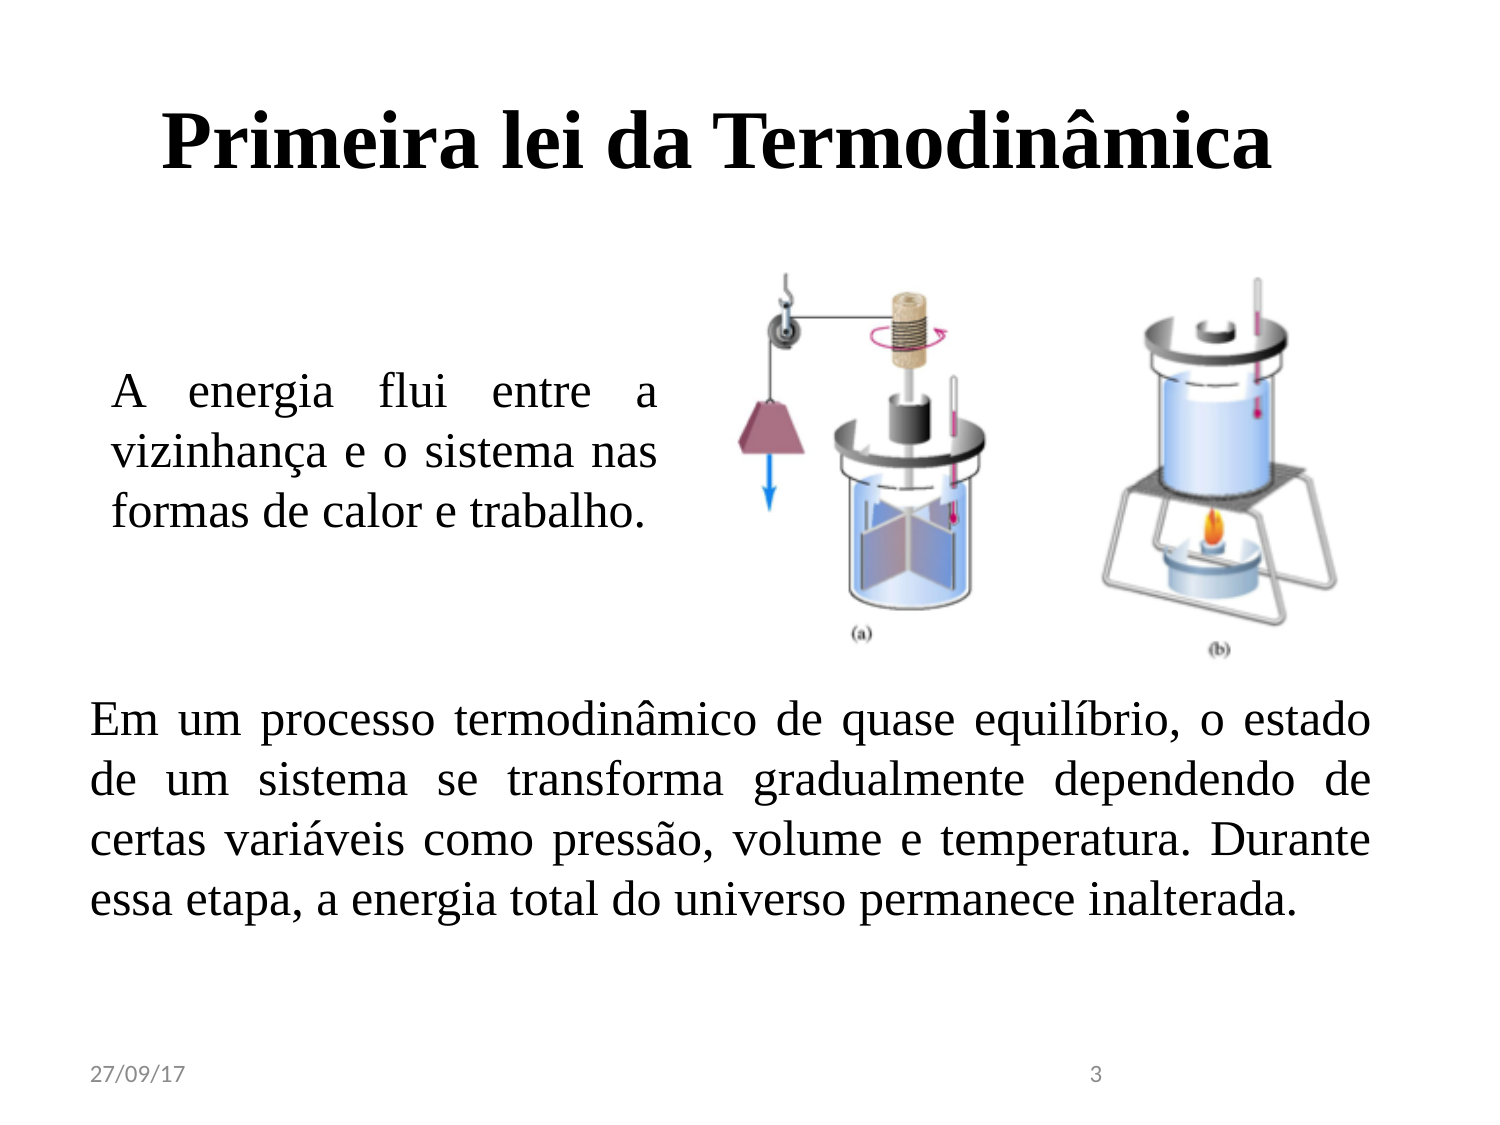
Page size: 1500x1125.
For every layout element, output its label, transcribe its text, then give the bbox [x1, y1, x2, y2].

text_box A energia flui entre a vizinhança e o sistema nas formas de calor e trabalho. [96, 349, 674, 545]
text_box 27/09/17 [74, 1042, 425, 1103]
text_box <número> [1074, 1042, 1425, 1103]
text_box Primeira lei da Termodinâmica [146, 78, 1227, 193]
text_box Em um processo termodinâmico de quase equilíbrio, o estado de um sistema se transforma gradualmente dependendo de certas variáveis como pressão, volume e temperatura. Durante essa etapa, a energia total do universo permanece inalterada. [74, 678, 1388, 873]
picture [689, 259, 1402, 669]
